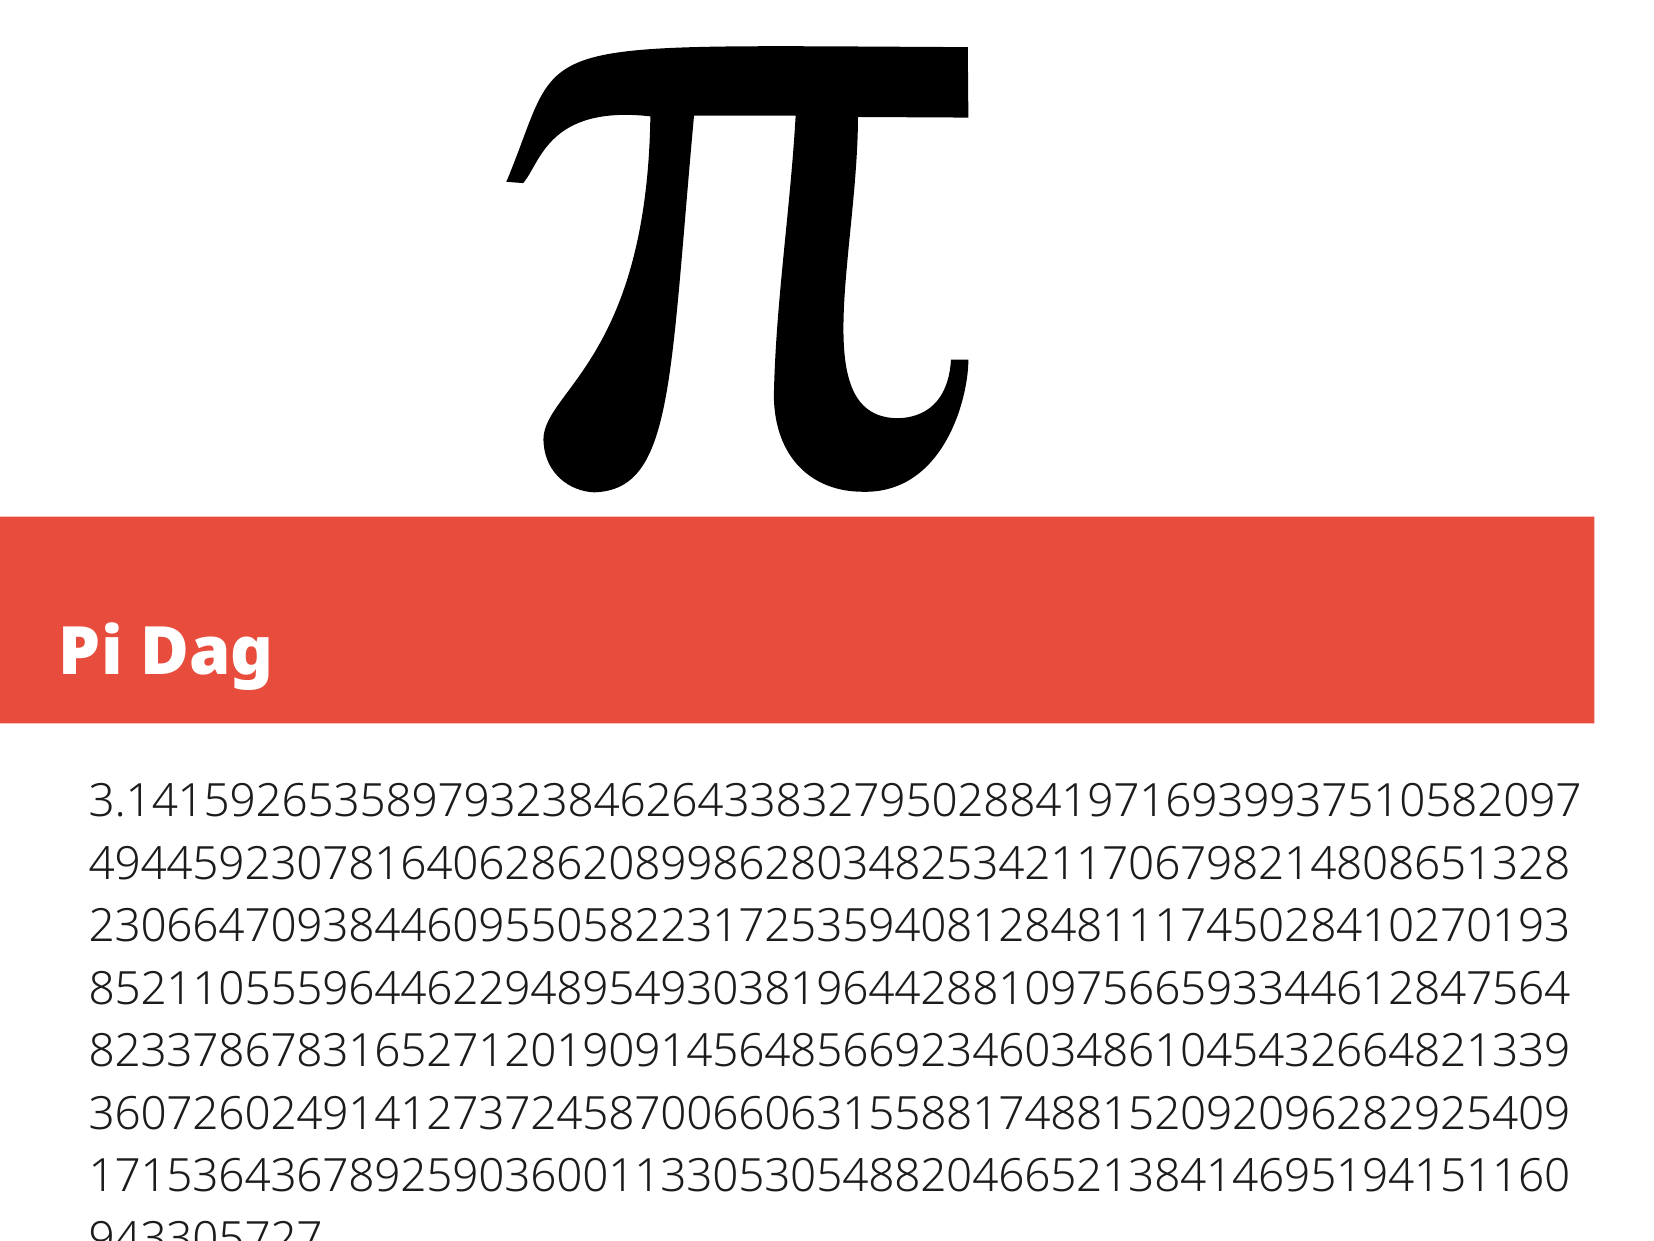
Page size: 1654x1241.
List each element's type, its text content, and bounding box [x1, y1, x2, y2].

title Pi Dag [59, 546, 1595, 694]
picture [497, 37, 978, 502]
subtitle 3.14159265358979323846264338327950288419716939937510582097494459230781640628620899862803482534211706798214808651328230664709384460955058223172535940812848111745028410270193852110555964462294895493038196442881097566593344612847564823378678316527120190914564856692346034861045432664821339360726024914127372458700660631558817488152092096282925409171536436789259036001133053054882046652138414695194151160943305727 [88, 767, 1595, 1182]
